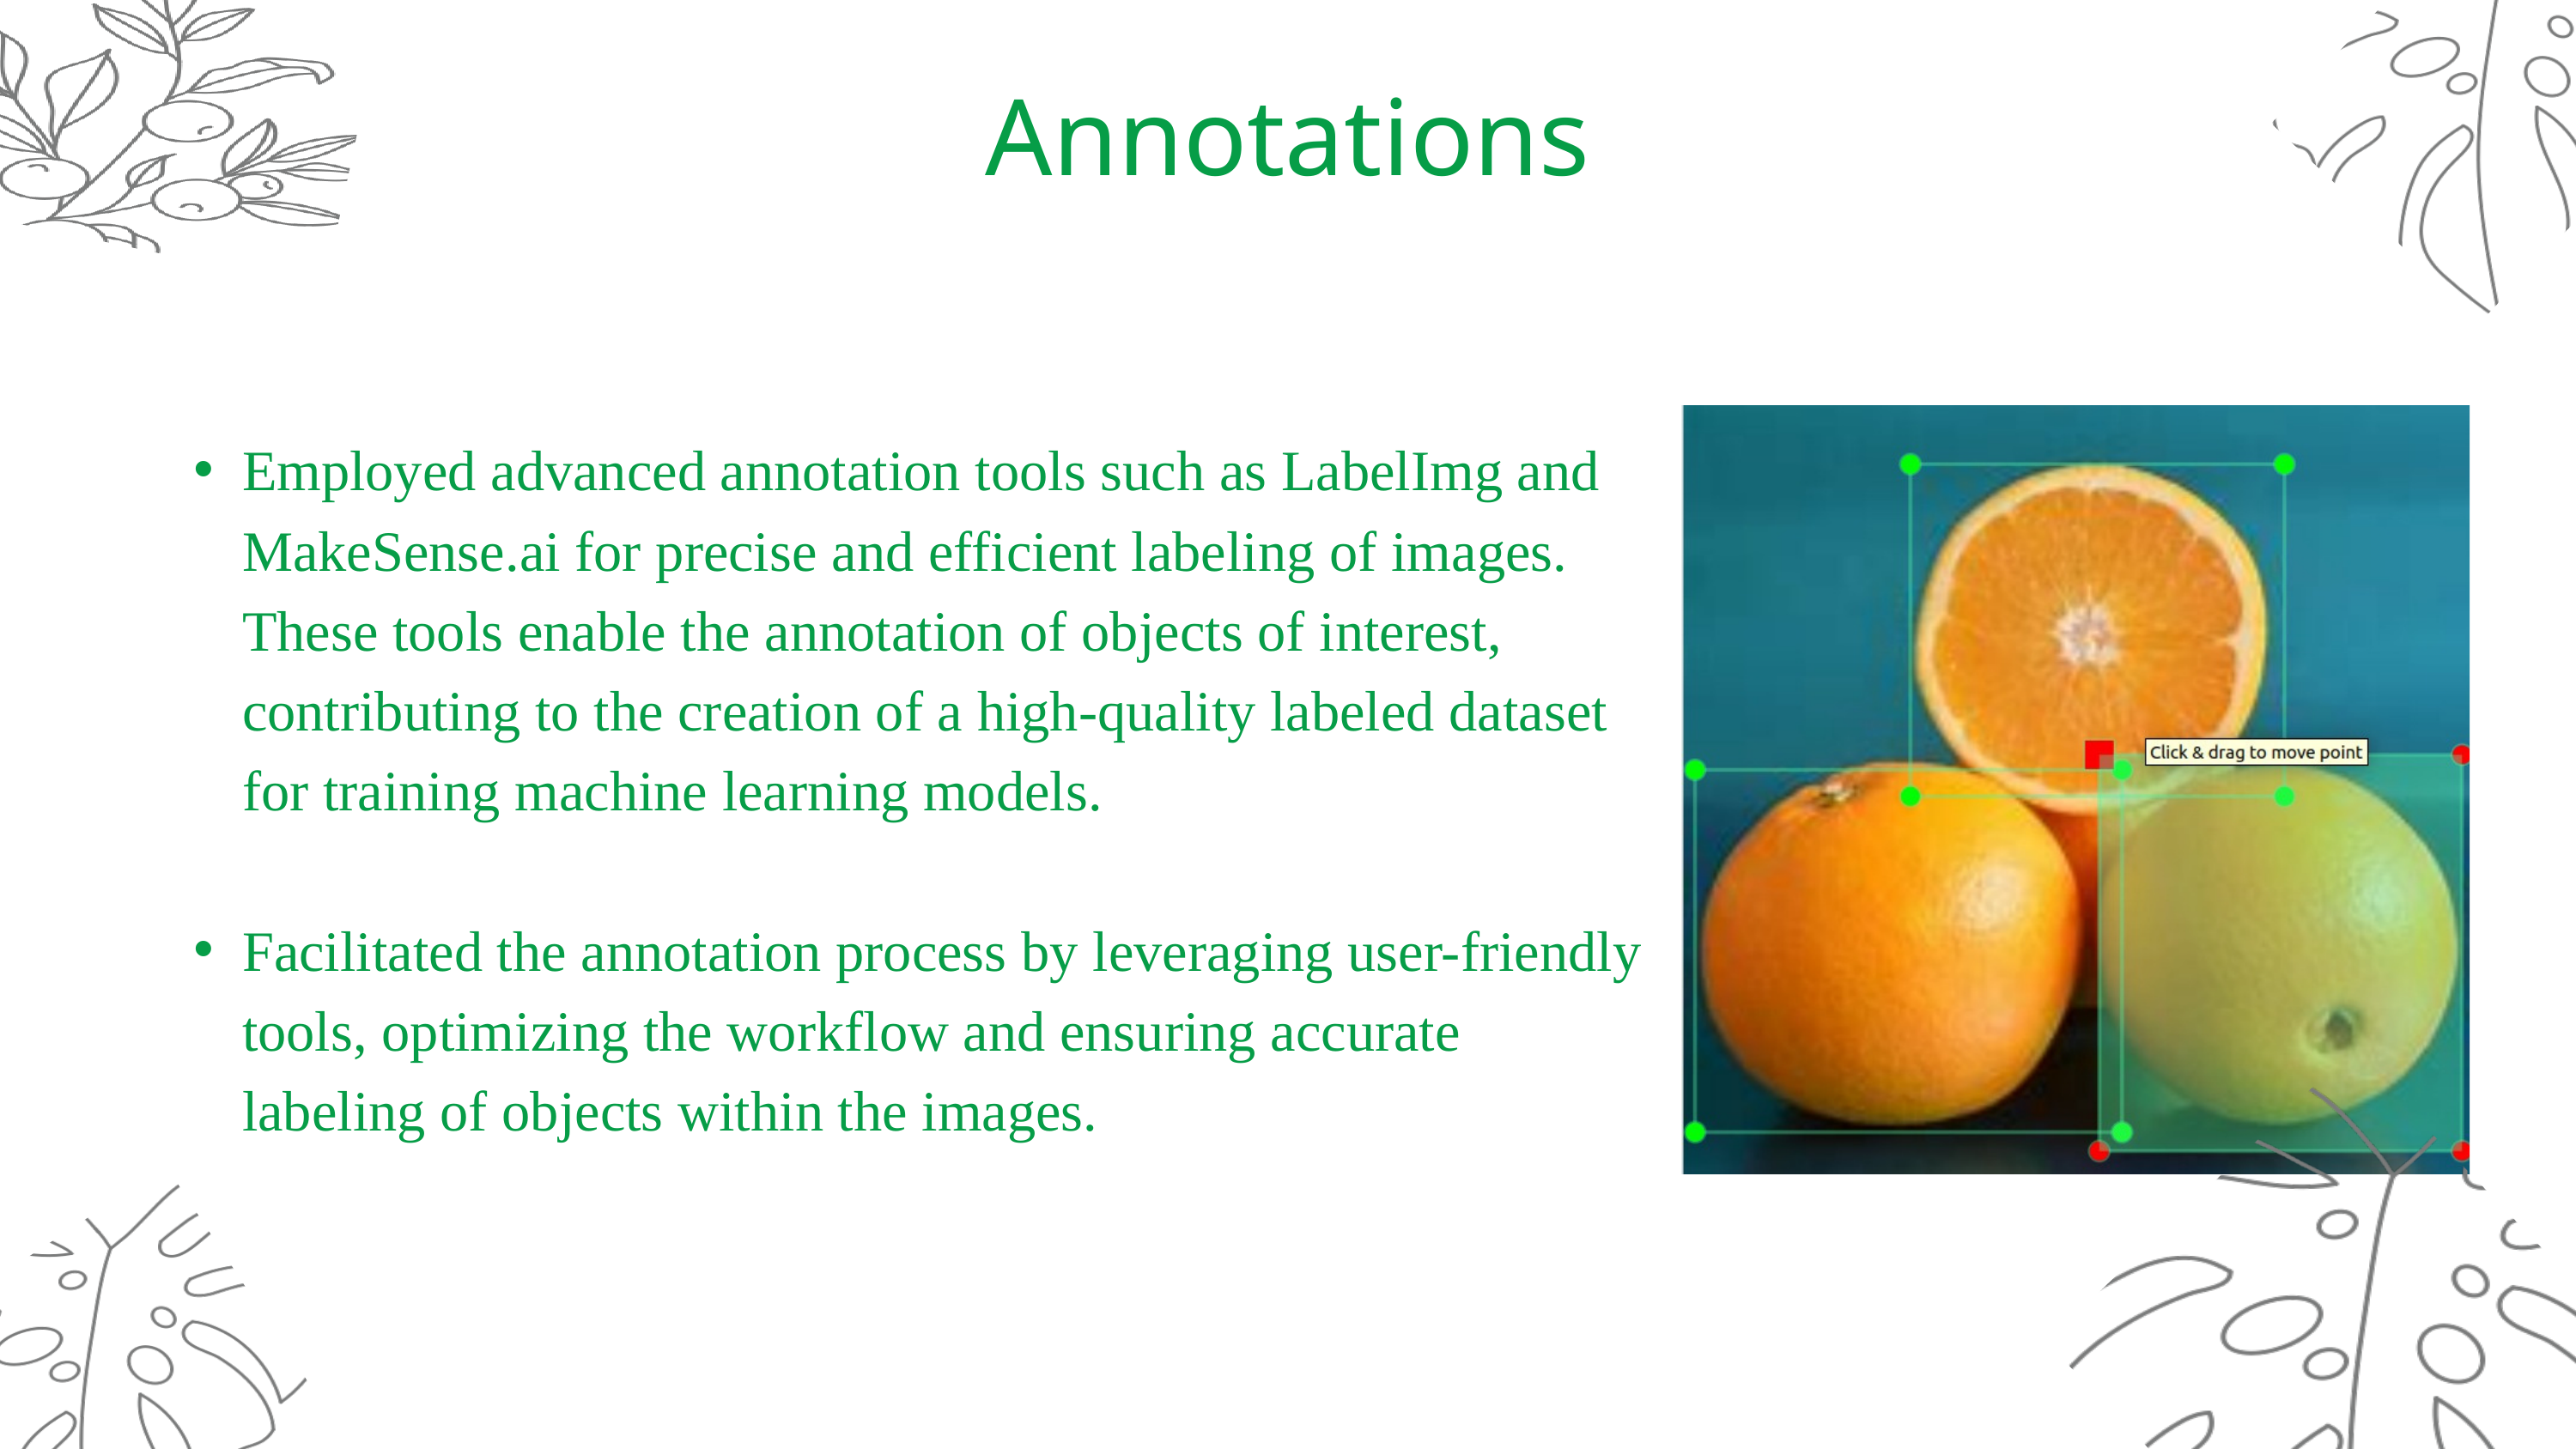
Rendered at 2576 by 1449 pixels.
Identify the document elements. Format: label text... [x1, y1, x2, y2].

text_box Employed advanced annotation tools such as LabelImg and MakeSense.ai for precise and efficient labeling of images. These tools enable the annotation of objects of interest, contributing to the creation of a high-quality labeled dataset for training machine learning models. Facilitated the annotation process by leveraging user-friendly tools, optimizing the workflow and ensuring accurate labeling of objects within the images. [144, 422, 1649, 1143]
text_box [0, 0, 379, 288]
text_box Annotations [692, 49, 1884, 197]
text_box [0, 1166, 325, 1449]
text_box [1681, 405, 2576, 1449]
text_box [2271, 0, 2576, 321]
